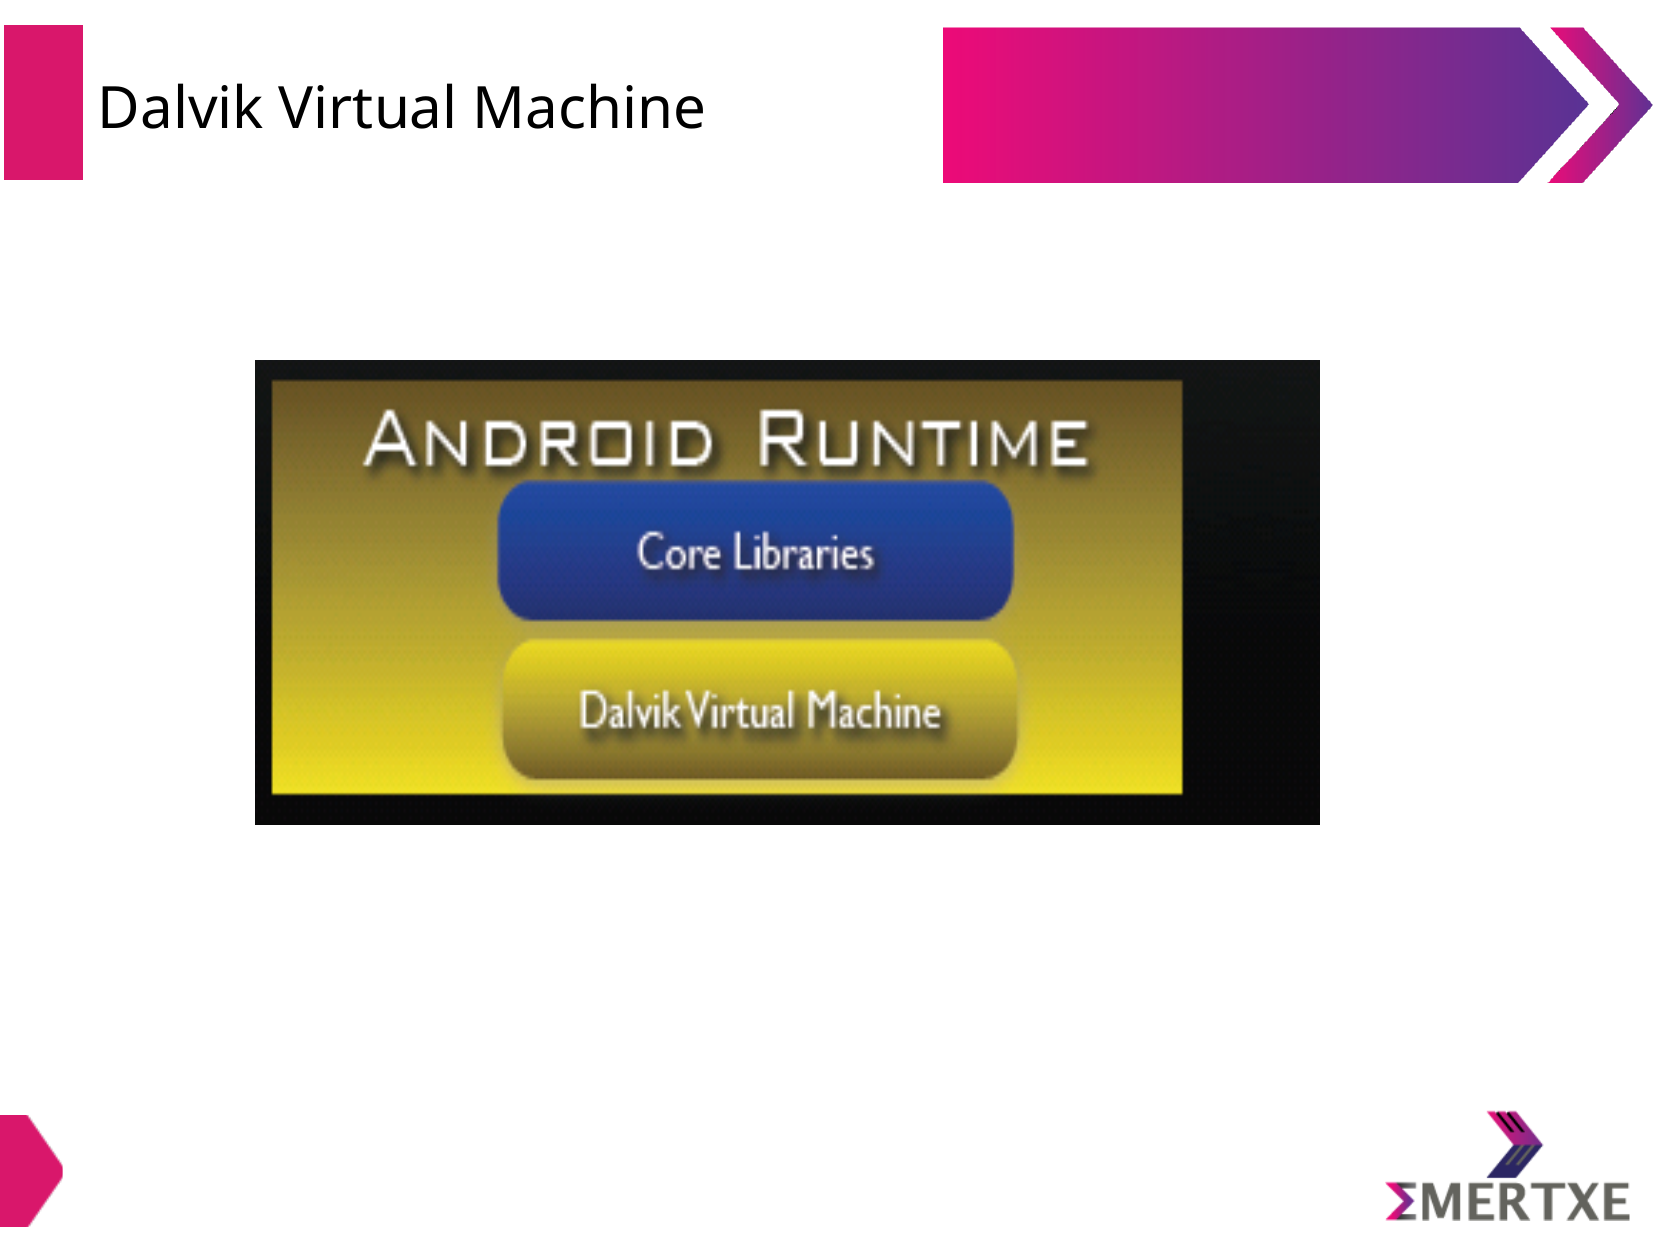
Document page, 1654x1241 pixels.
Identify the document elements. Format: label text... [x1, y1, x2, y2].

picture [255, 360, 1321, 826]
picture [1385, 1107, 1631, 1221]
title Dalvik Virtual Machine [82, 2, 1571, 210]
picture [1571, 27, 1653, 183]
